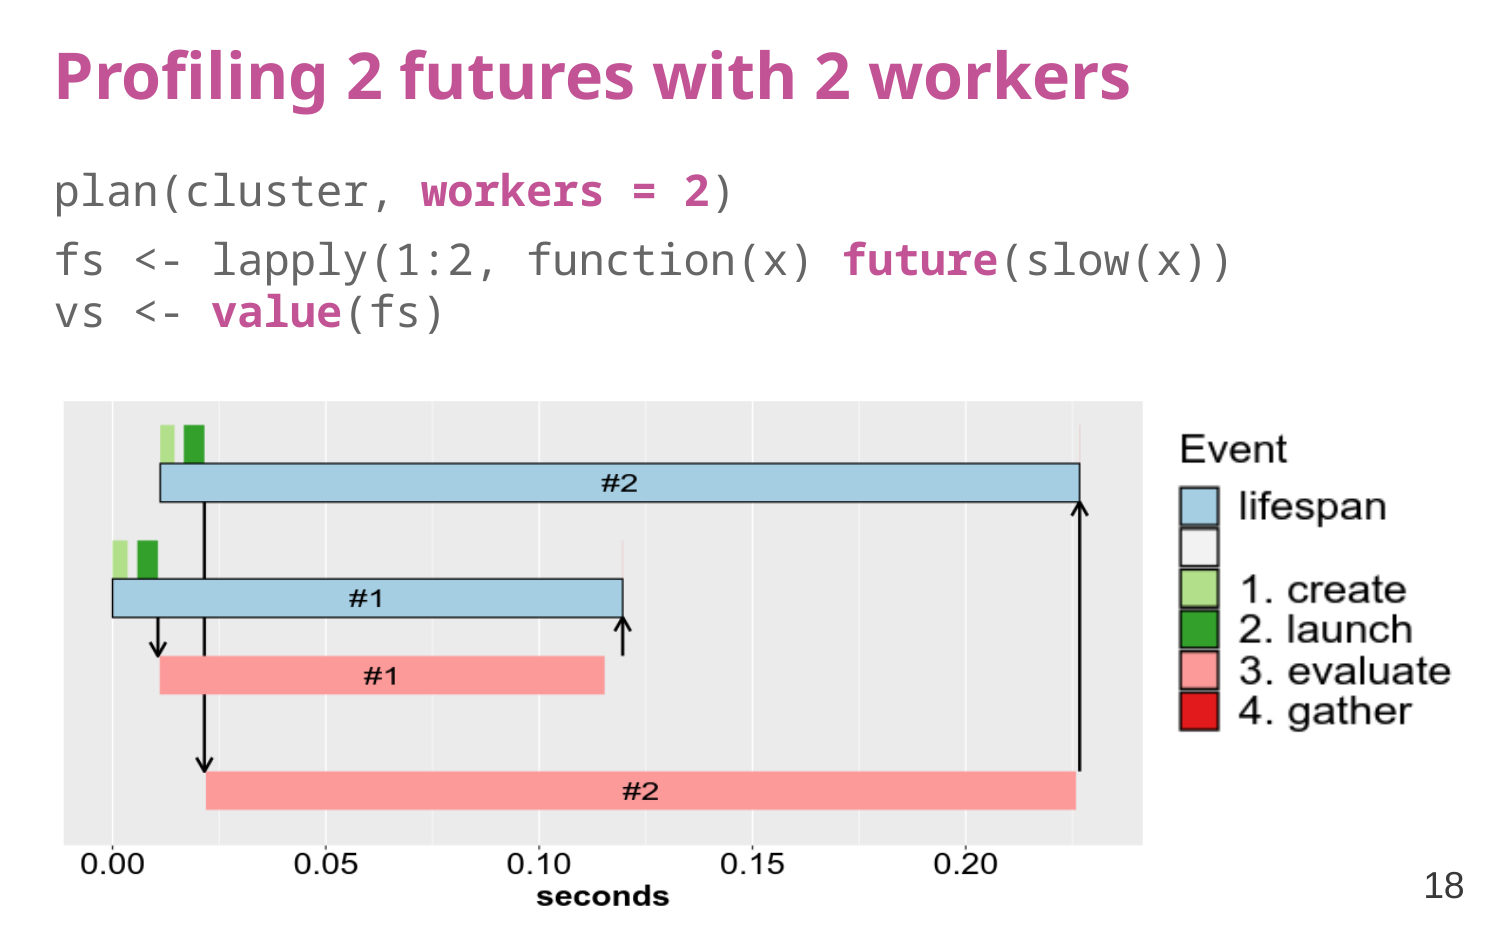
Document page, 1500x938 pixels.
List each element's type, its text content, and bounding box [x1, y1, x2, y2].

picture [24, 393, 1151, 920]
slide_number <number> [1393, 858, 1480, 910]
title Profiling 2 futures with 2 workers [38, 20, 1447, 136]
list plan(cluster, workers = 2) fs <- lapply(1:2, function(x) future(slow(x)) vs <- value(fs) [38, 147, 1437, 850]
picture [1156, 410, 1469, 753]
